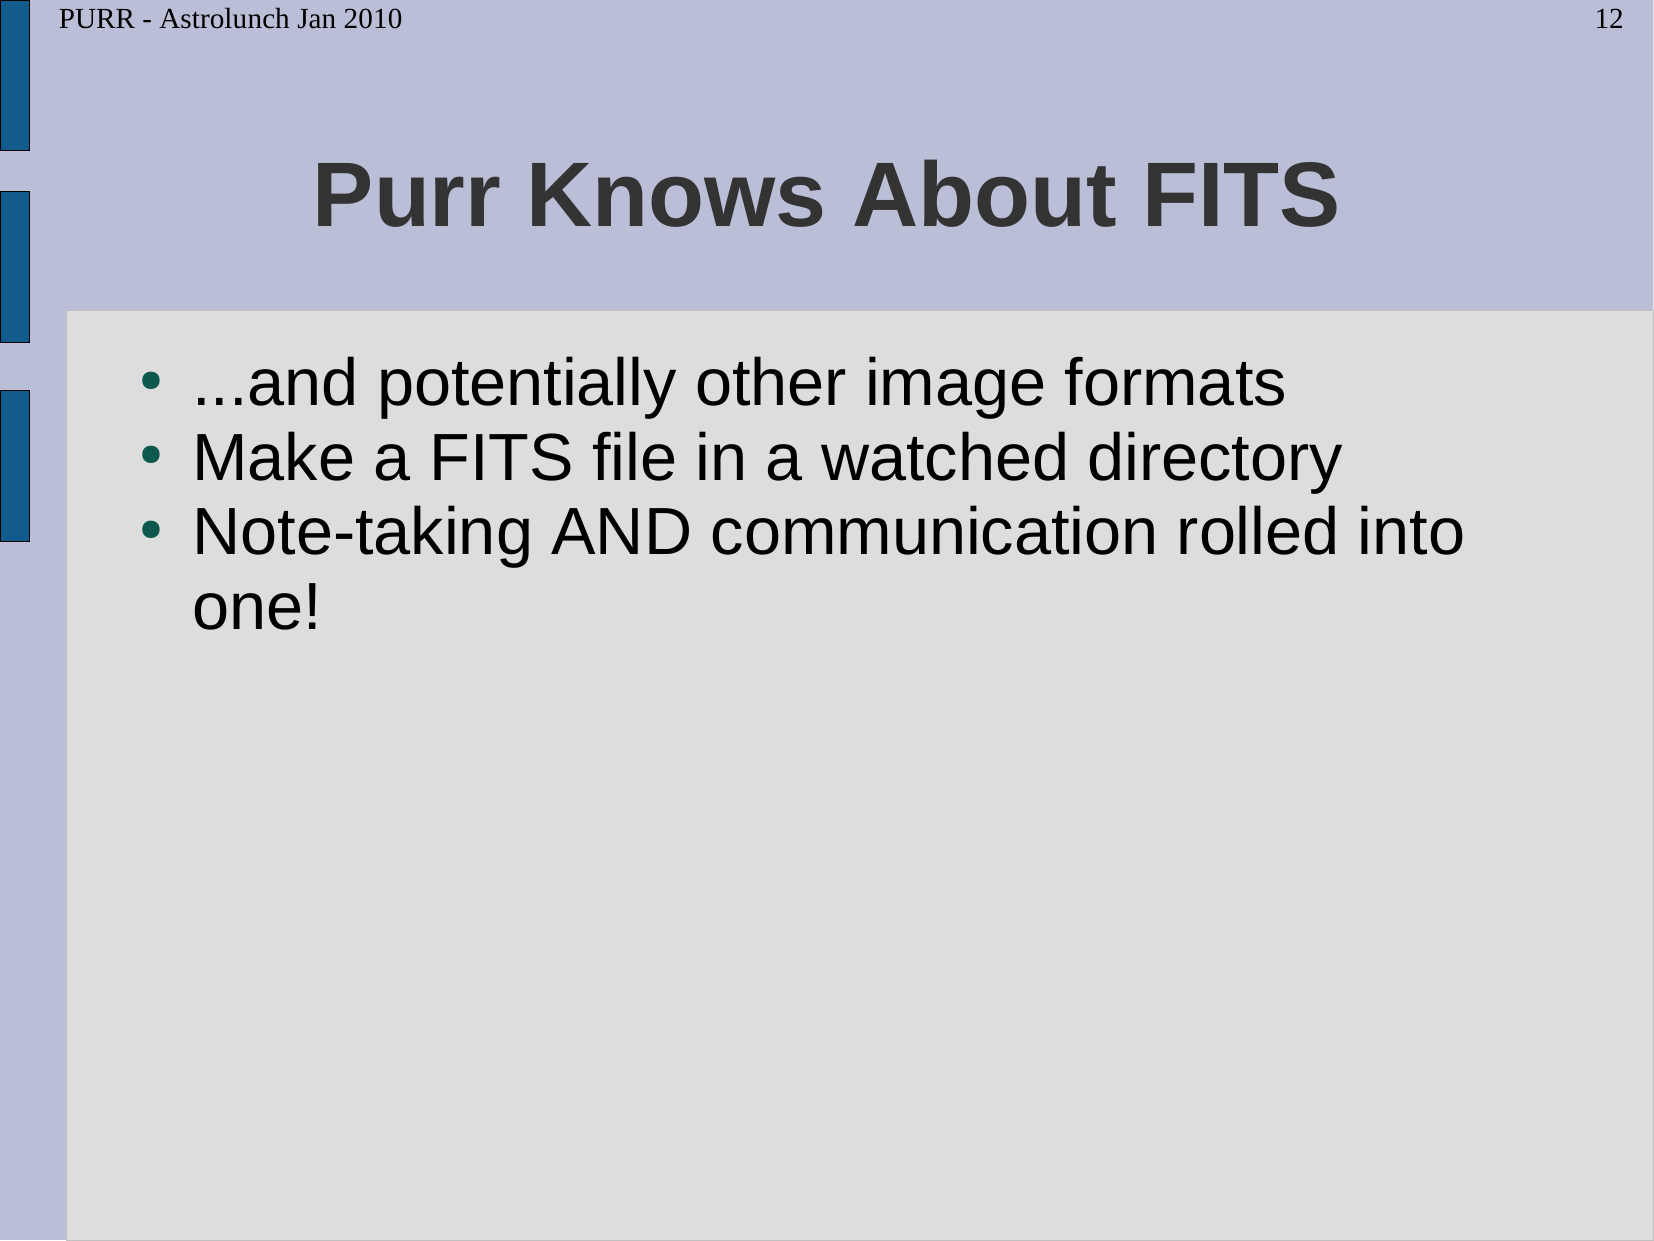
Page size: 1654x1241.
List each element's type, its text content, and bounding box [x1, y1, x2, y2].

list ...and potentially other image formats Make a FITS file in a watched directory Note-taking AND communication rolled into one! [121, 344, 1534, 1149]
title Purr Knows About FITS [121, 98, 1534, 291]
